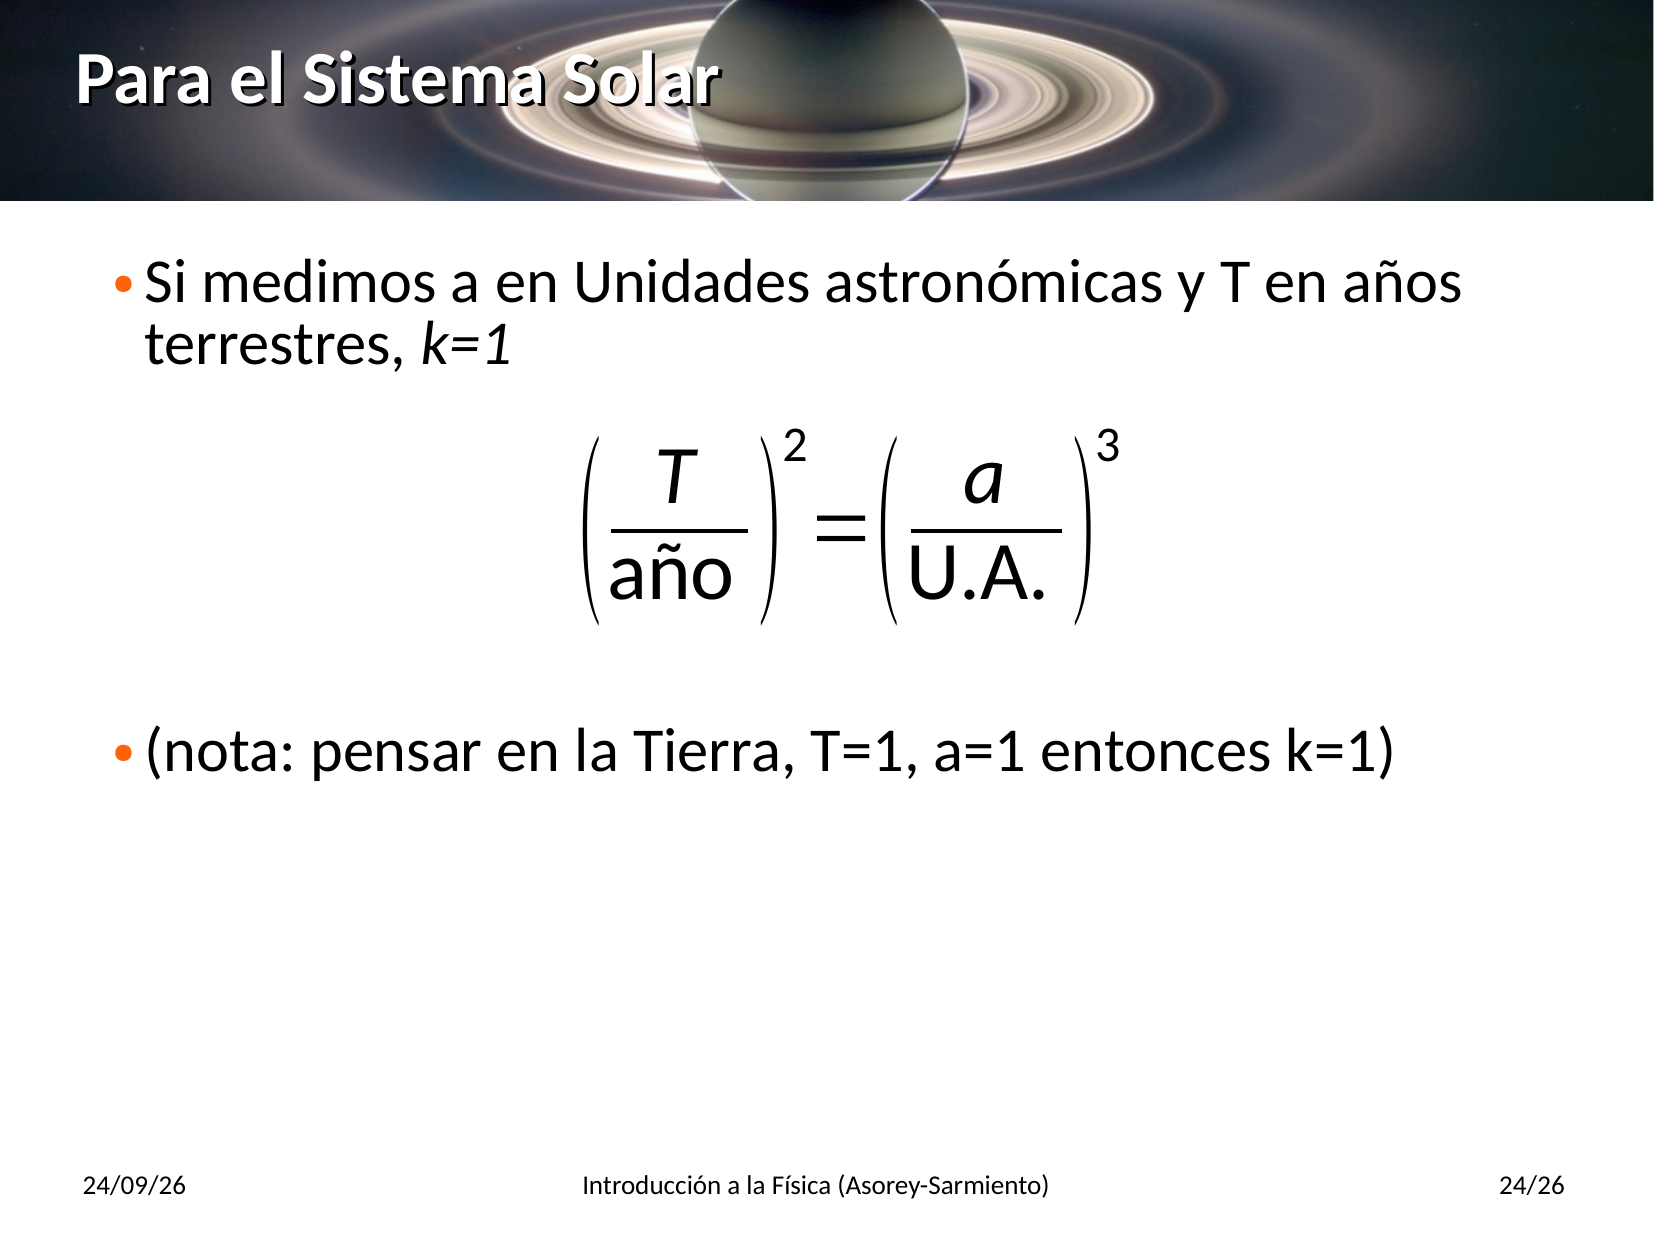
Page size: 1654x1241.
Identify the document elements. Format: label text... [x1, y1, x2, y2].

title Para el Sistema Solar [75, 19, 1564, 151]
picture [0, 0, 1654, 201]
list Si medimos a en Unidades astronómicas y T en años terrestres, k=1 (nota: pensar en la Tierra, T=1, a=1 entonces k=1) [82, 255, 1571, 1156]
chart [570, 424, 1126, 631]
